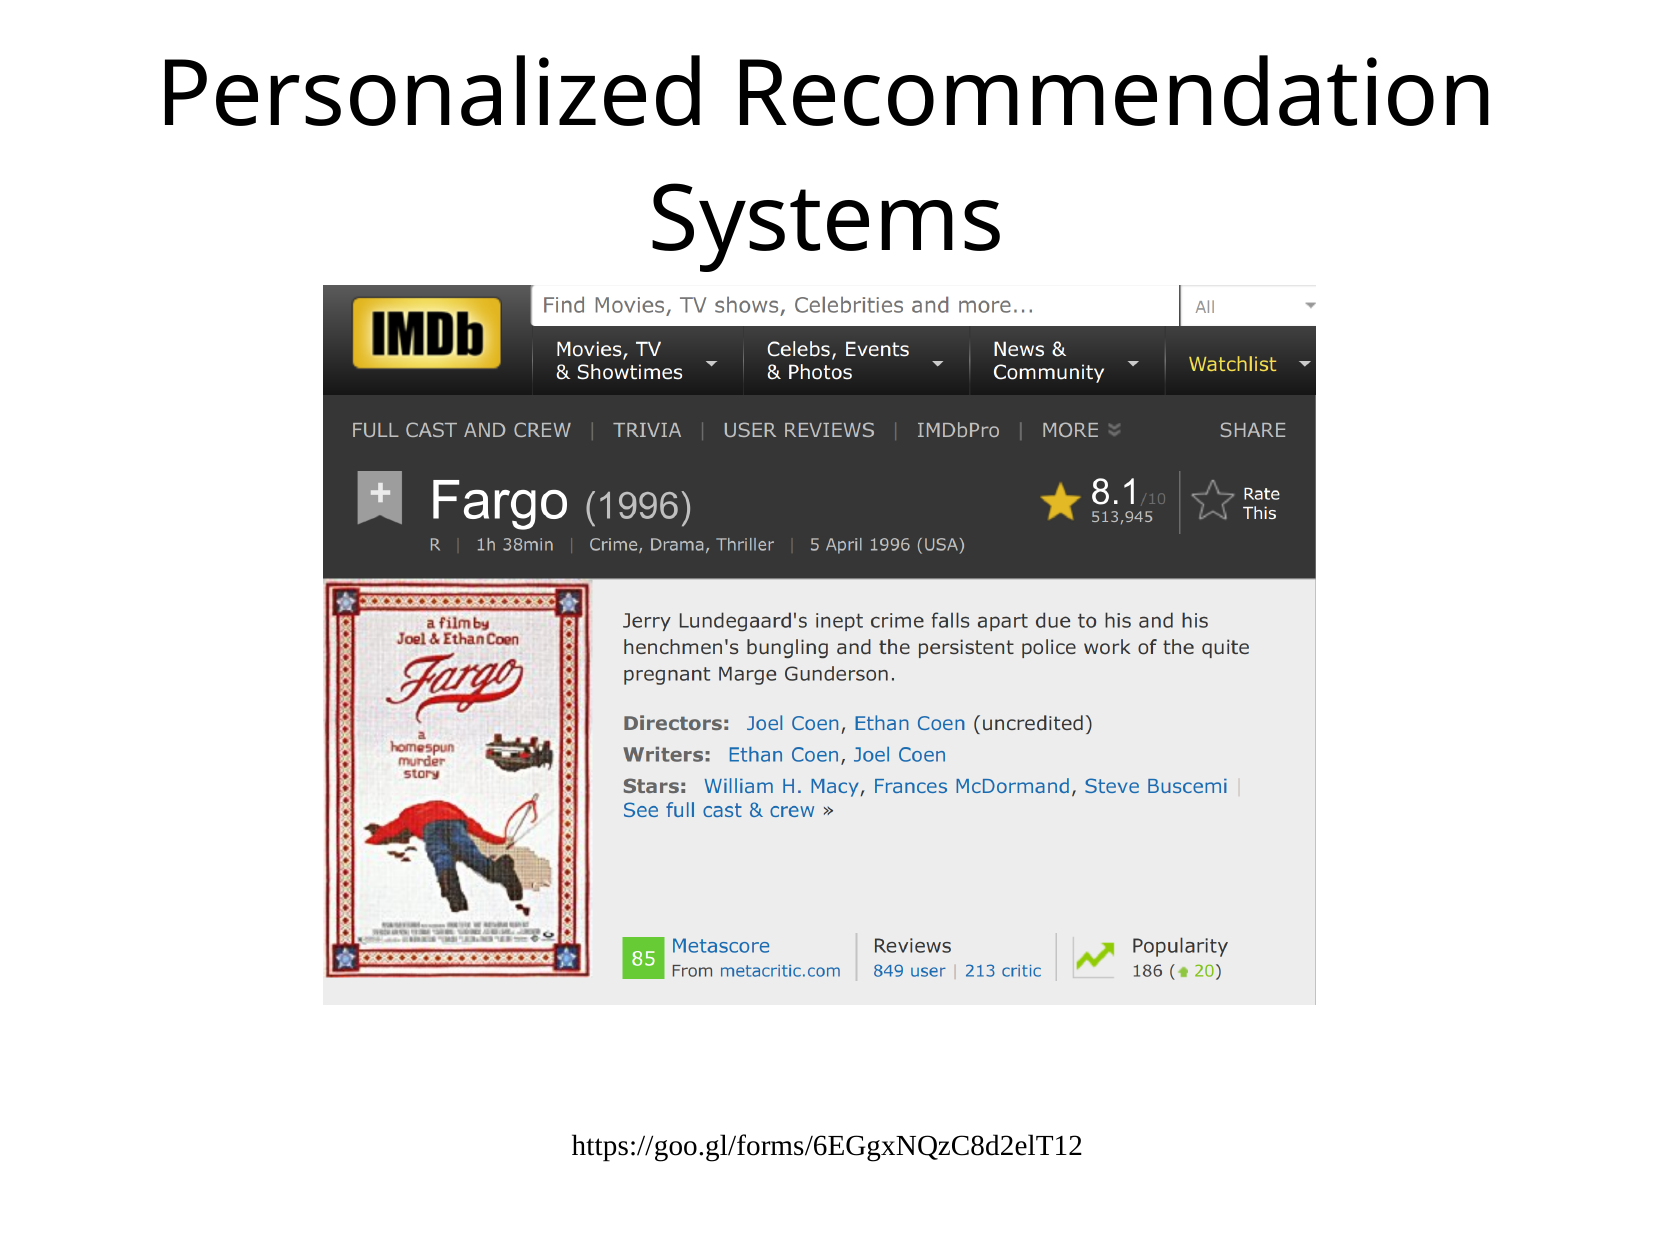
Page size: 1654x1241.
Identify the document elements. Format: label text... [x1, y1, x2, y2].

title Personalized Recommendation Systems [82, 49, 1571, 257]
picture [323, 285, 1316, 1005]
